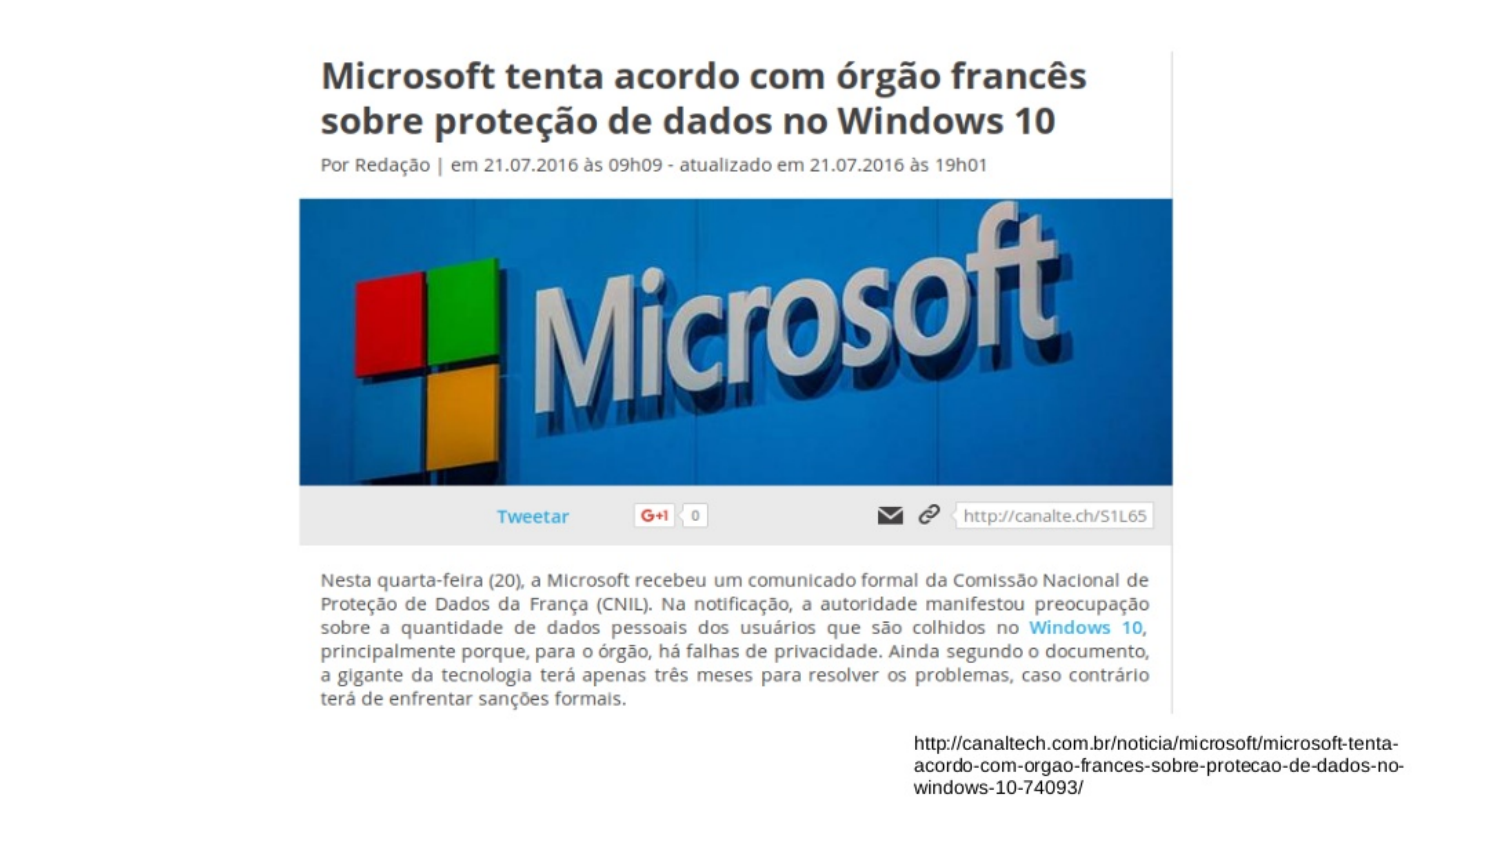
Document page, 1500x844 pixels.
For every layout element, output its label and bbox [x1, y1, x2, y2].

picture [44, 24, 1456, 819]
